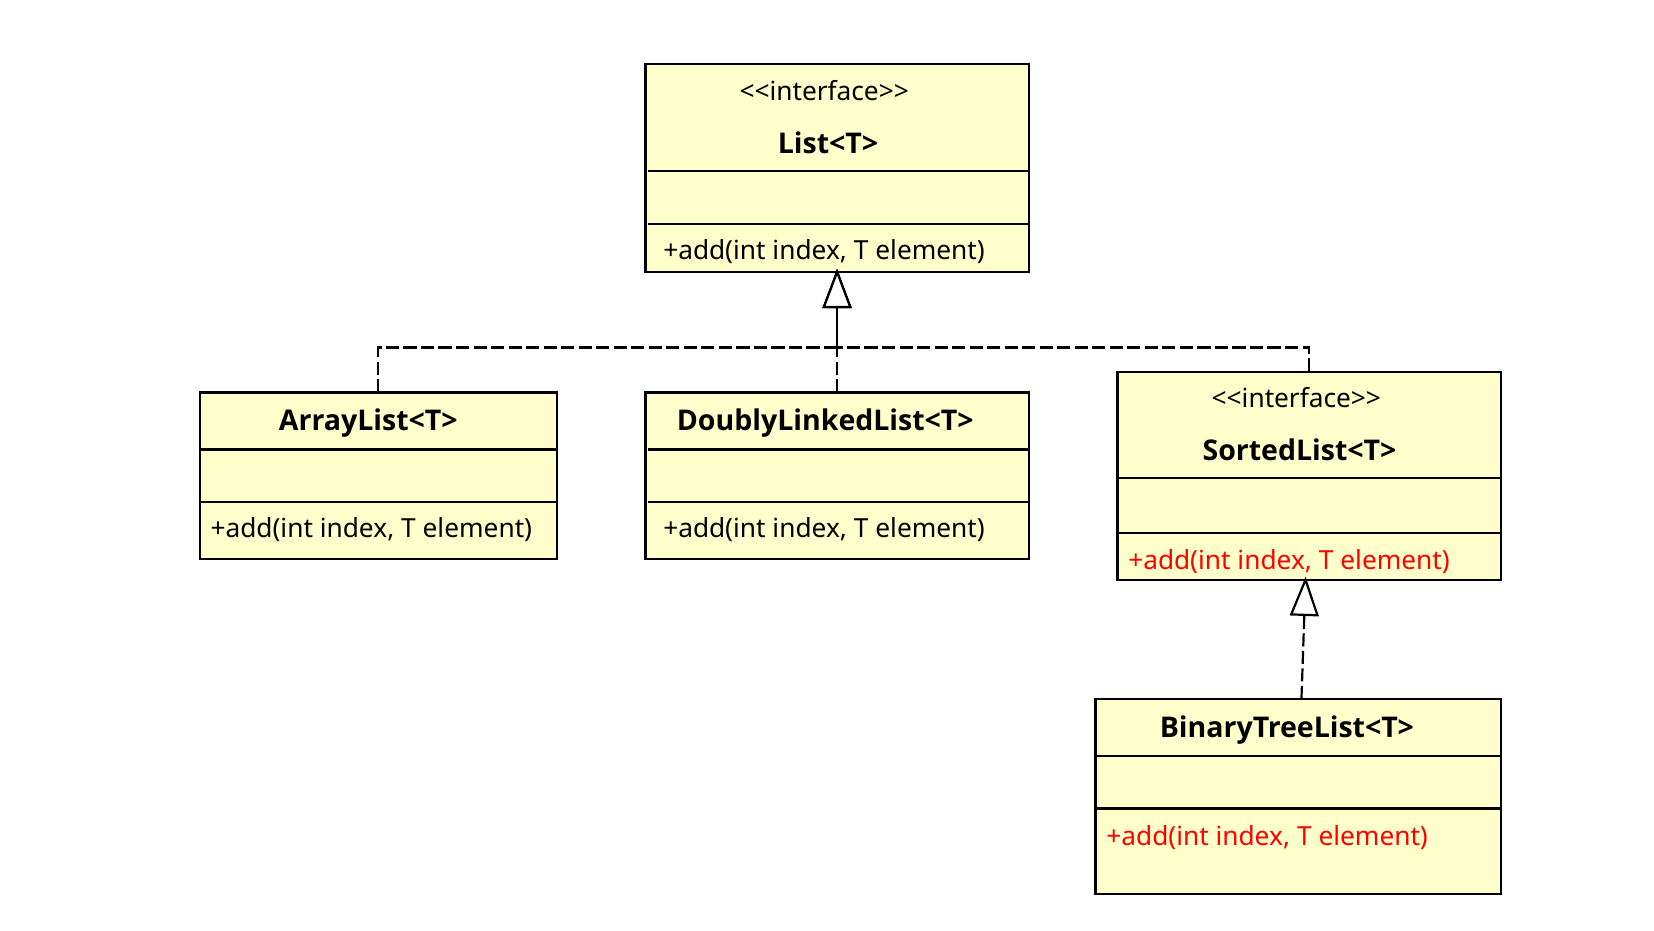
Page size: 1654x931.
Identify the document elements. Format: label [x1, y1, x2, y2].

picture [163, 30, 1535, 931]
